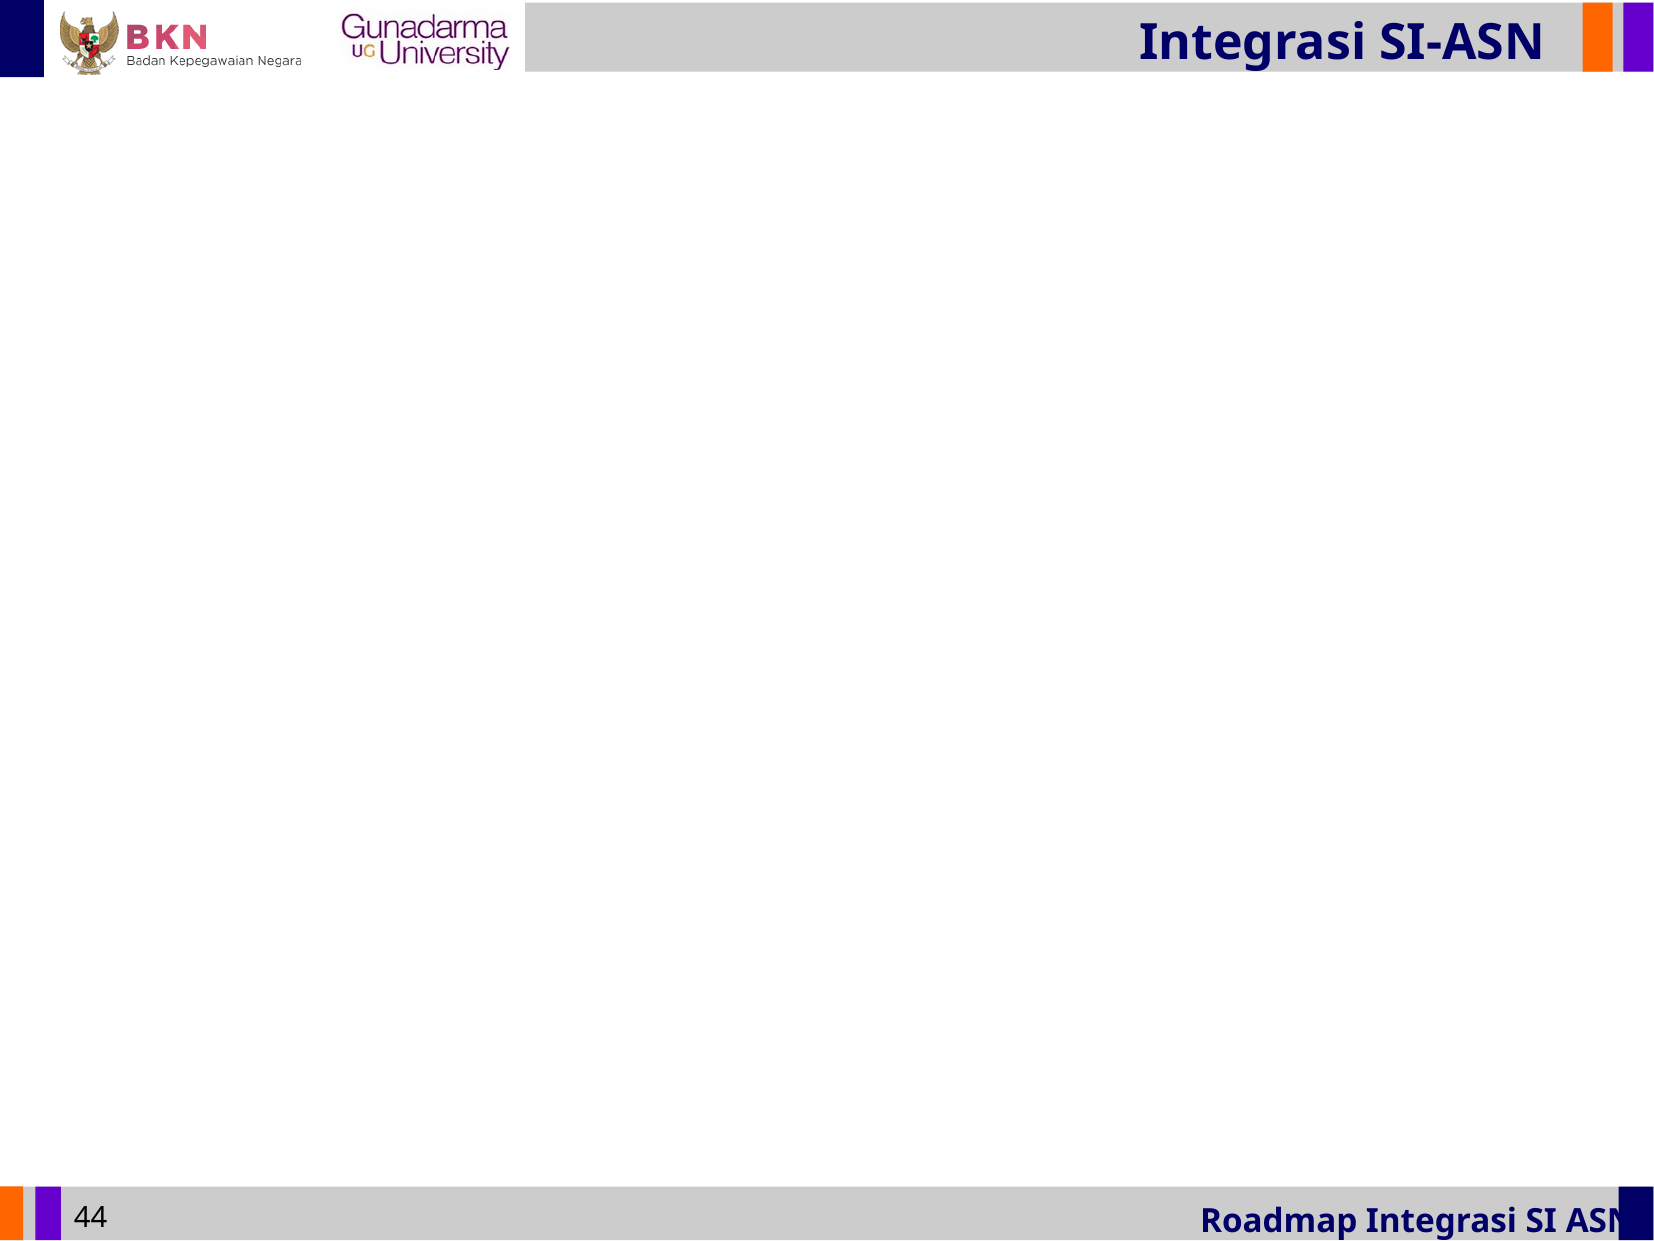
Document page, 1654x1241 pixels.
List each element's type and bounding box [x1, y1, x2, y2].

picture [340, 0, 510, 70]
picture [60, 11, 301, 75]
